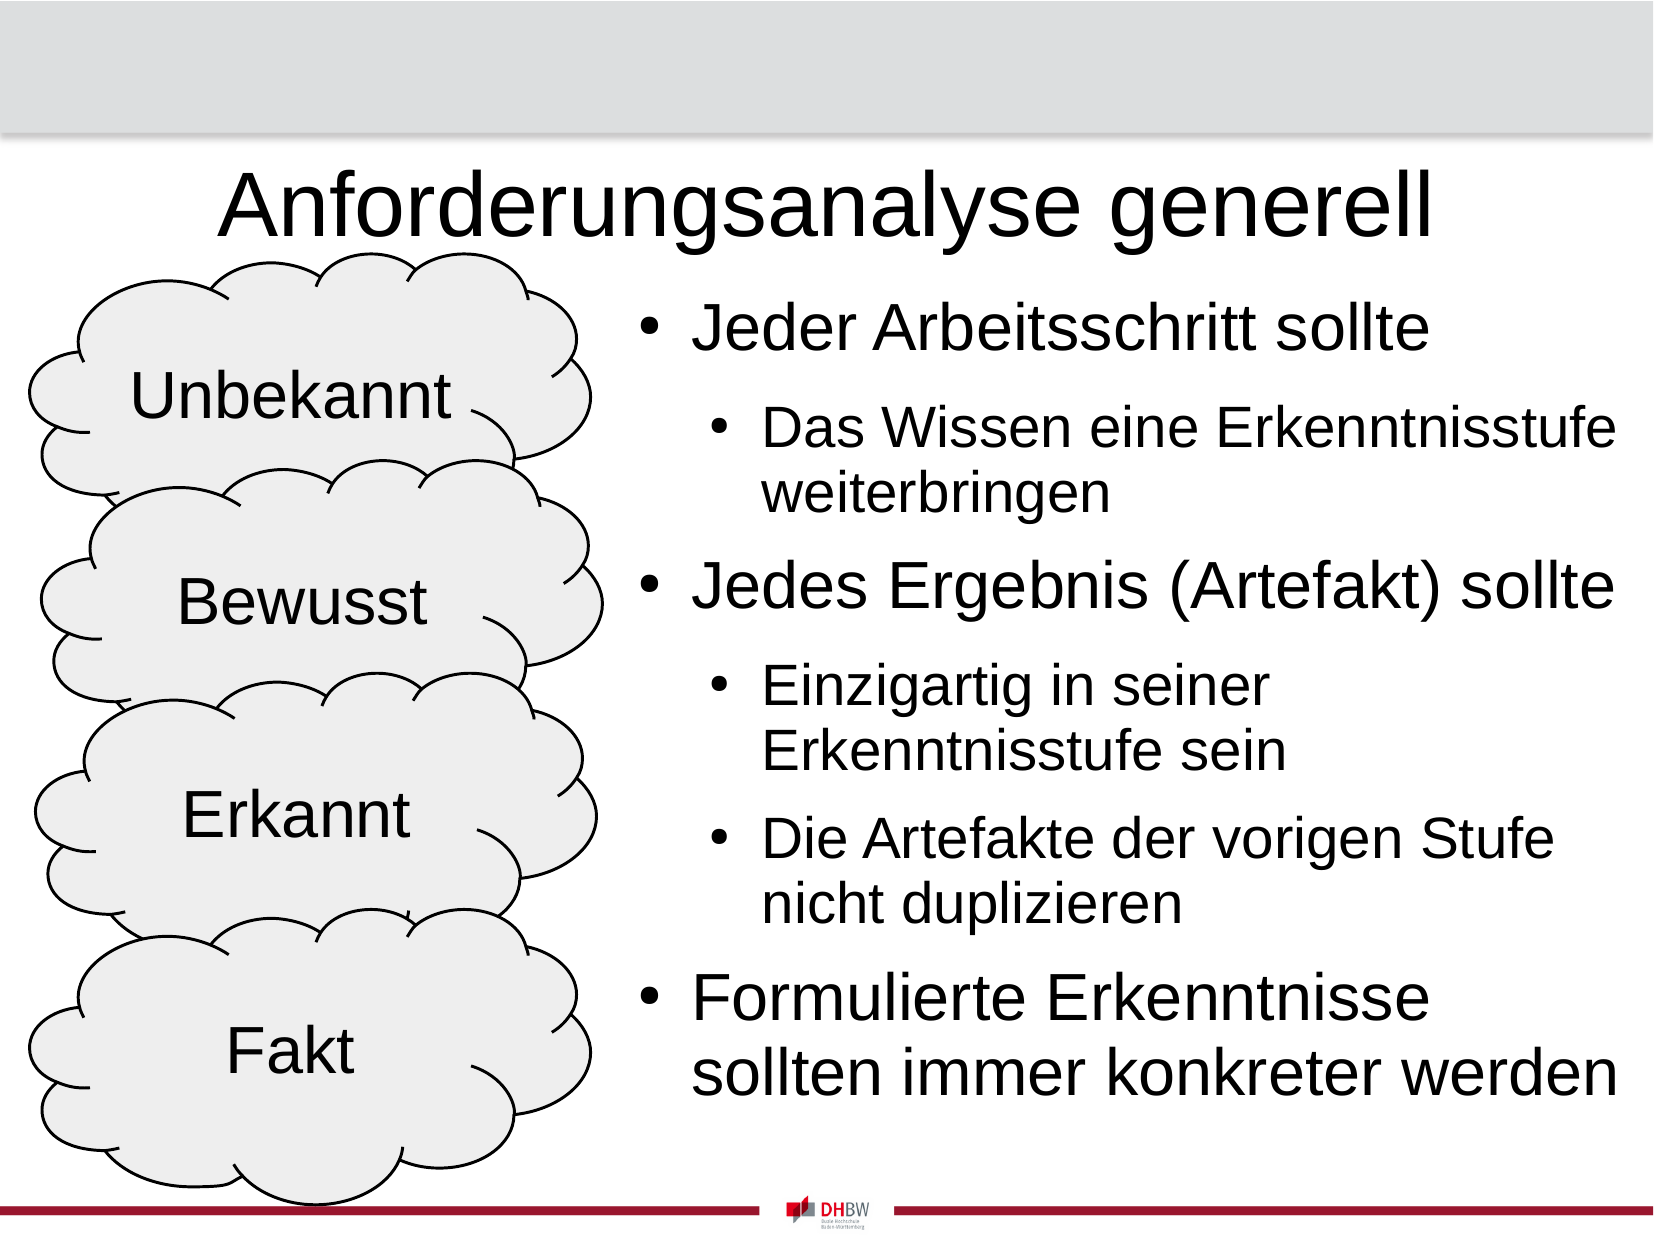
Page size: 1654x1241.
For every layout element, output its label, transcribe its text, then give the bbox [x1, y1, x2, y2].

text_box Erkannt [35, 673, 597, 944]
text_box Unbekannt [29, 253, 591, 506]
list Jeder Arbeitsschritt sollte Das Wissen eine Erkenntnisstufe weiterbringen Jedes Ergebnis (Artefakt) sollte Einzigartig in seiner Erkenntnisstufe sein Die Artefakte der vorigen Stufe nicht duplizieren Formulierte Erkenntnisse sollten immer konkreter werden [620, 290, 1625, 1182]
text_box Fakt [29, 909, 591, 1205]
picture [0, 1, 1654, 1237]
title Anforderungsanalyse generell [82, 147, 1571, 257]
text_box Bewusst [41, 460, 603, 710]
